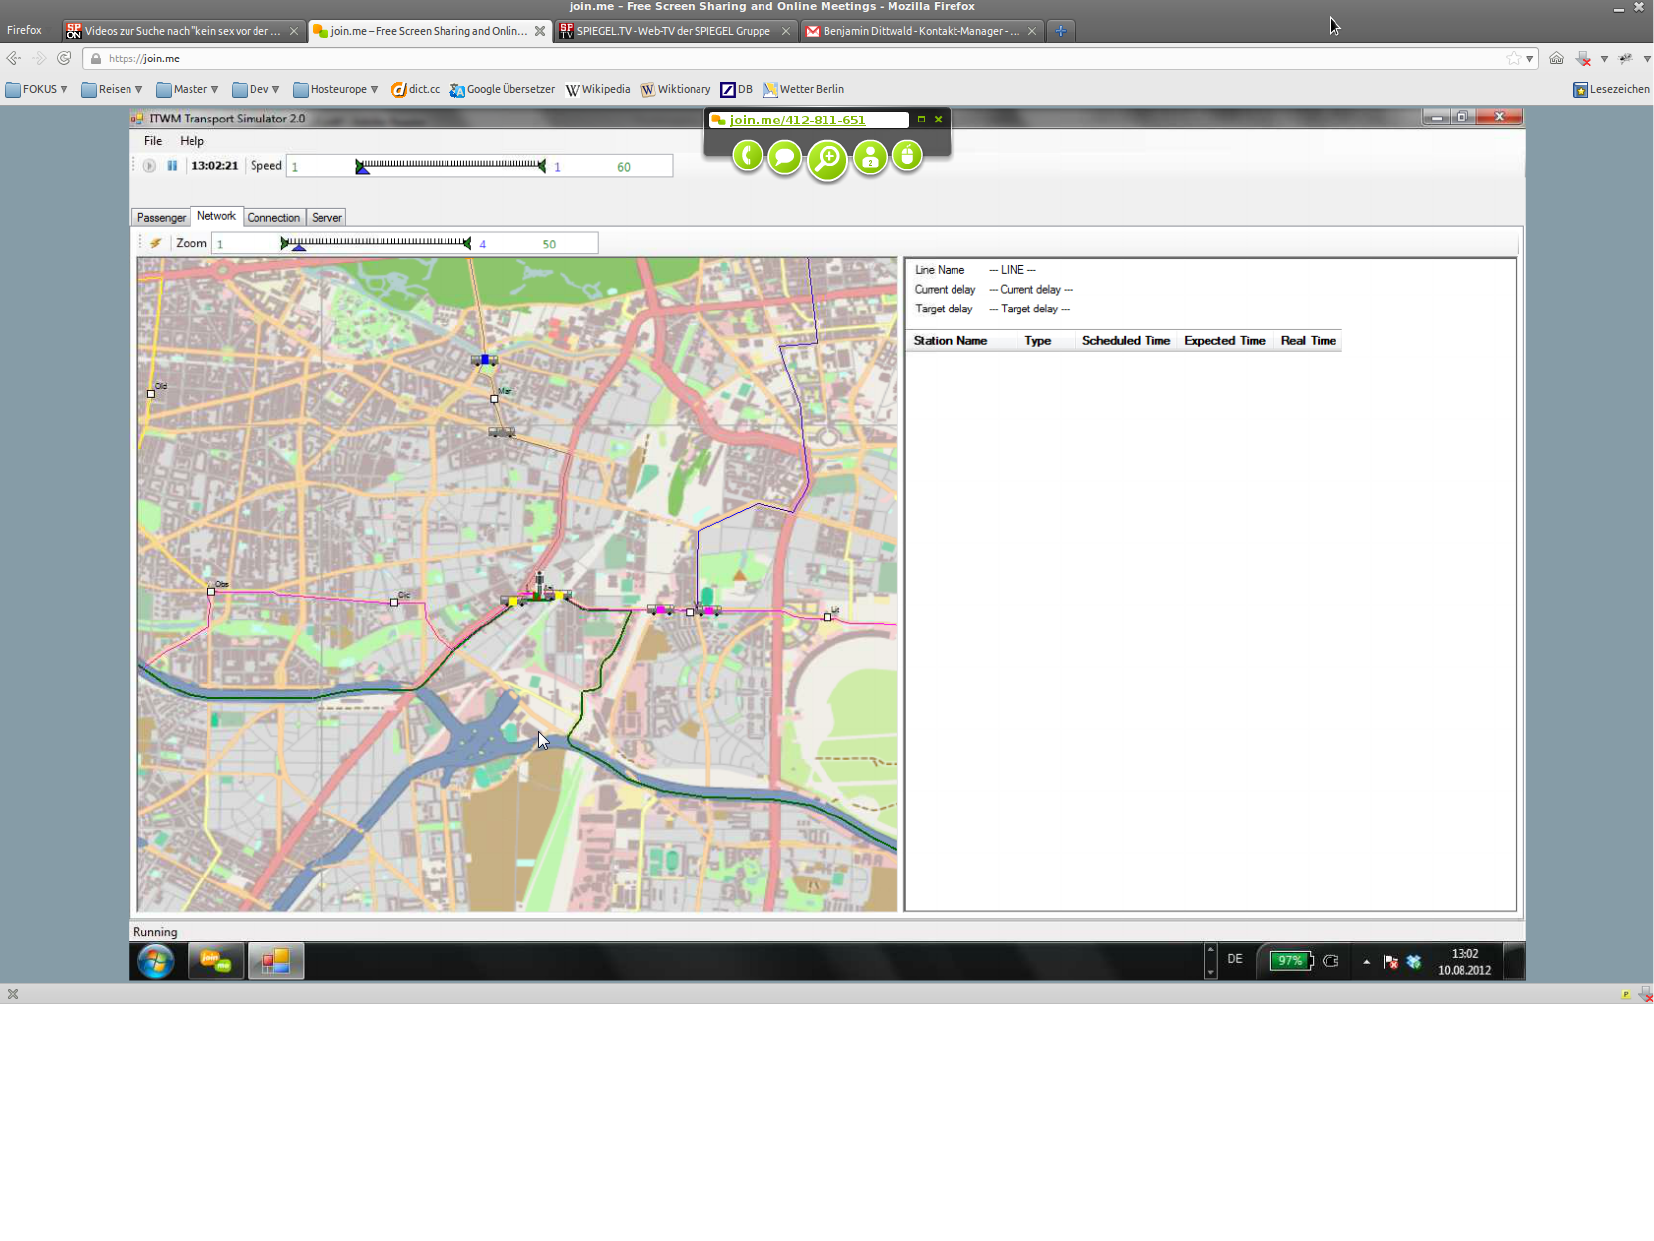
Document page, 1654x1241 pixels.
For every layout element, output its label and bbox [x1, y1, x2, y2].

picture [0, 0, 1654, 1004]
